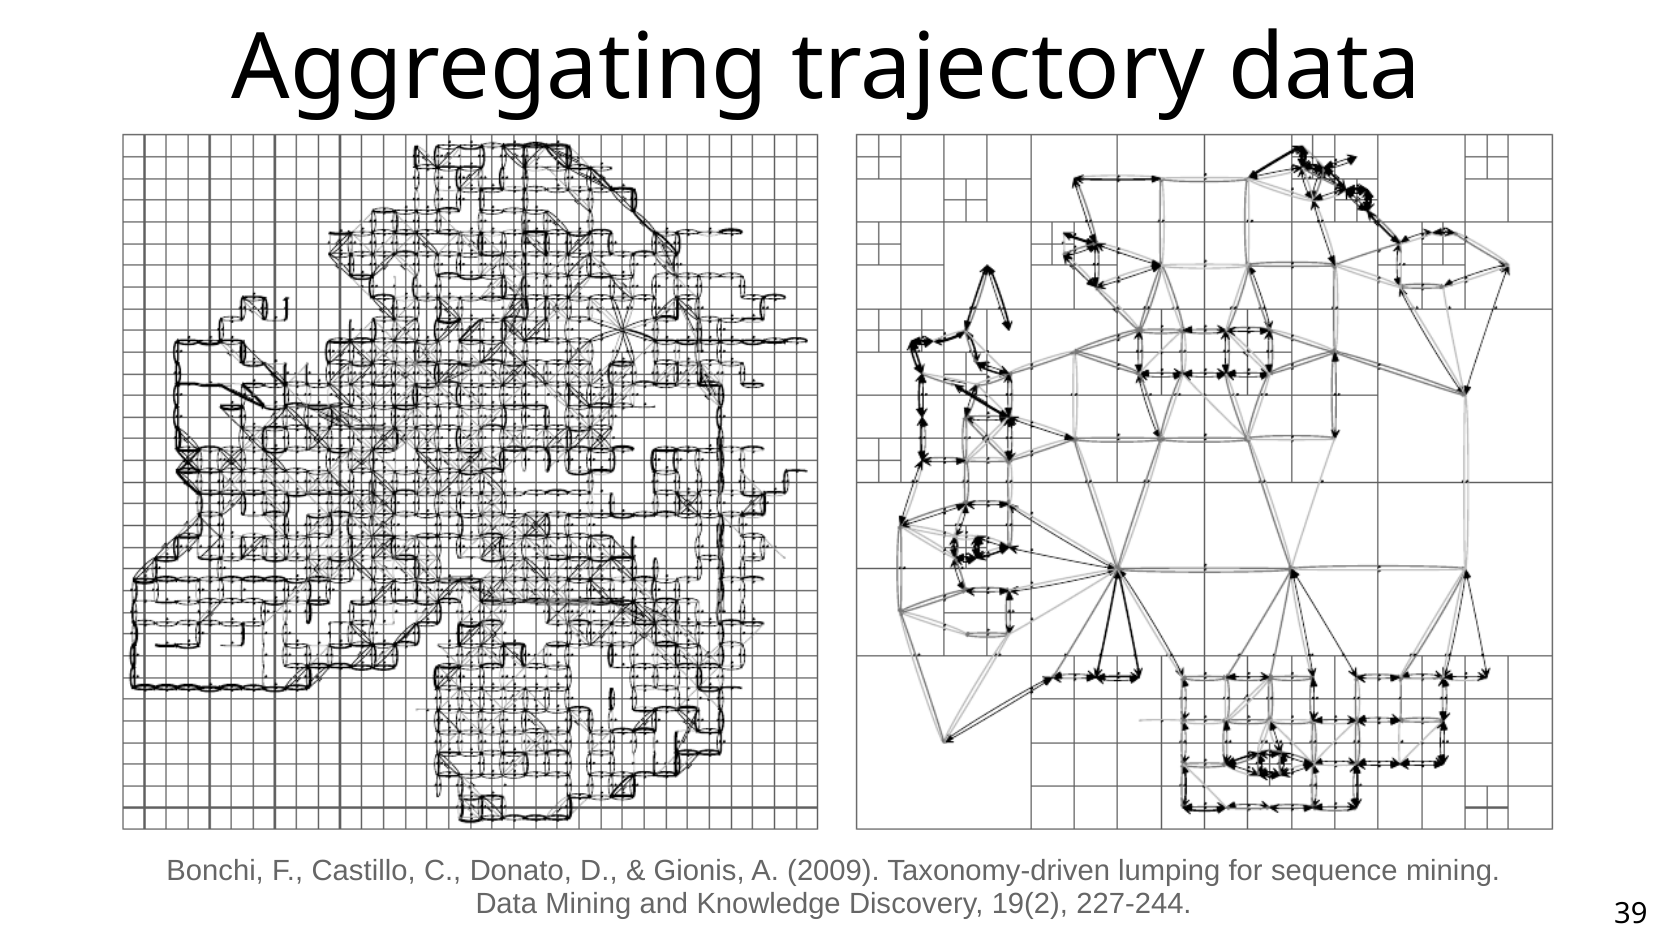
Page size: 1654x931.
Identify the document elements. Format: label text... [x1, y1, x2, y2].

text_box Bonchi, F., Castillo, C., Donato, D., & Gionis, A. (2009). Taxonomy-driven lumping for sequence mining. Data Mining and Knowledge Discovery, 19(2), 227-244. [15, 846, 1654, 928]
title Aggregating trajectory data [82, 1, 1571, 126]
picture [116, 126, 1561, 839]
